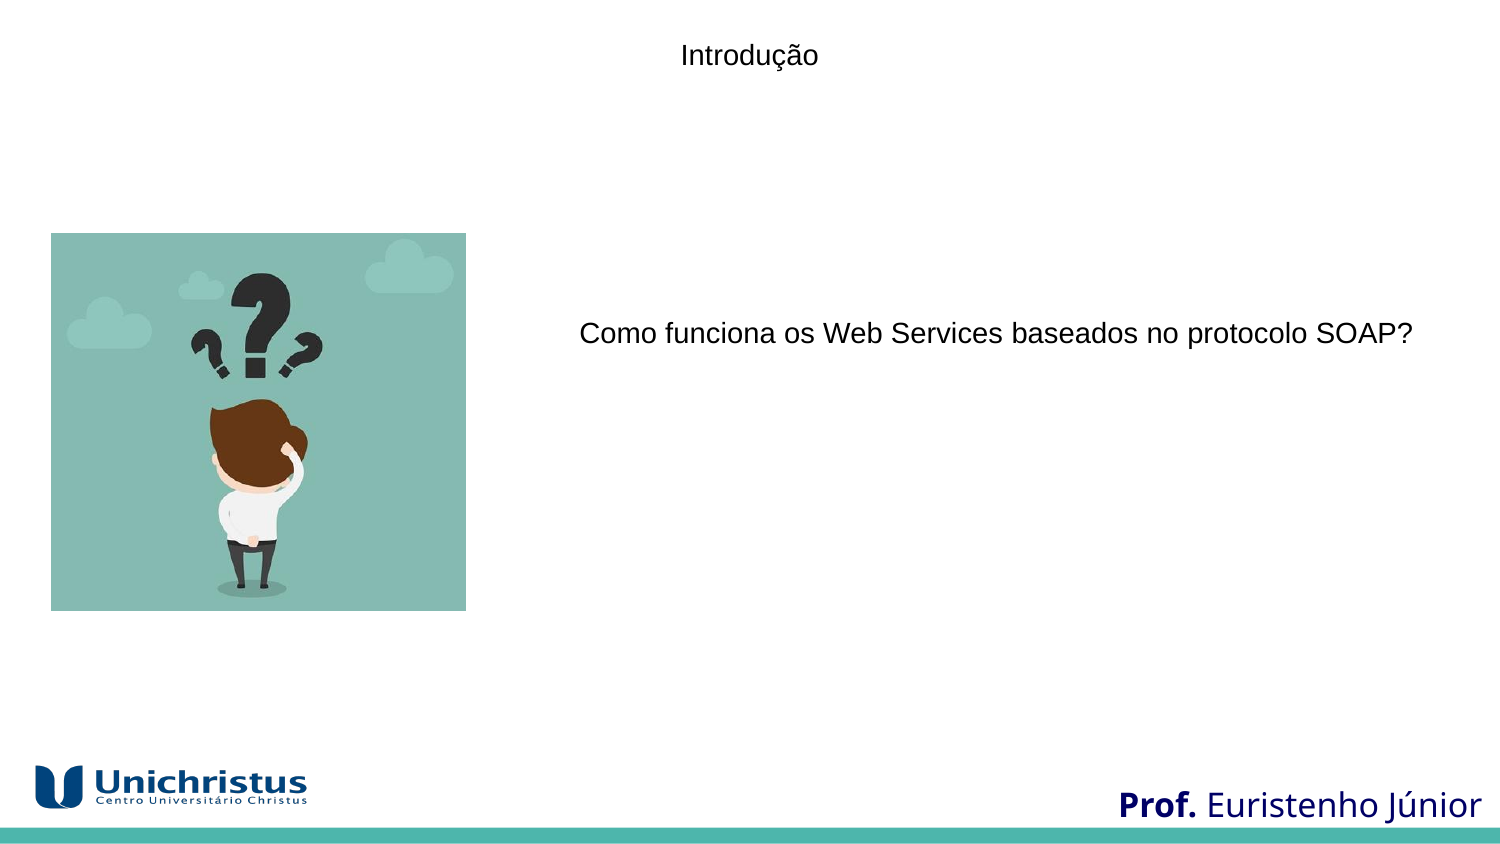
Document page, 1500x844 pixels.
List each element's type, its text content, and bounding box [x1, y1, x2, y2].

picture [51, 233, 466, 611]
list Como funciona os Web Services baseados no protocolo SOAP? [544, 152, 1449, 750]
picture [31, 763, 311, 810]
title Introdução [51, 20, 1449, 137]
text_box Prof. Euristenho Júnior [1103, 773, 1500, 829]
